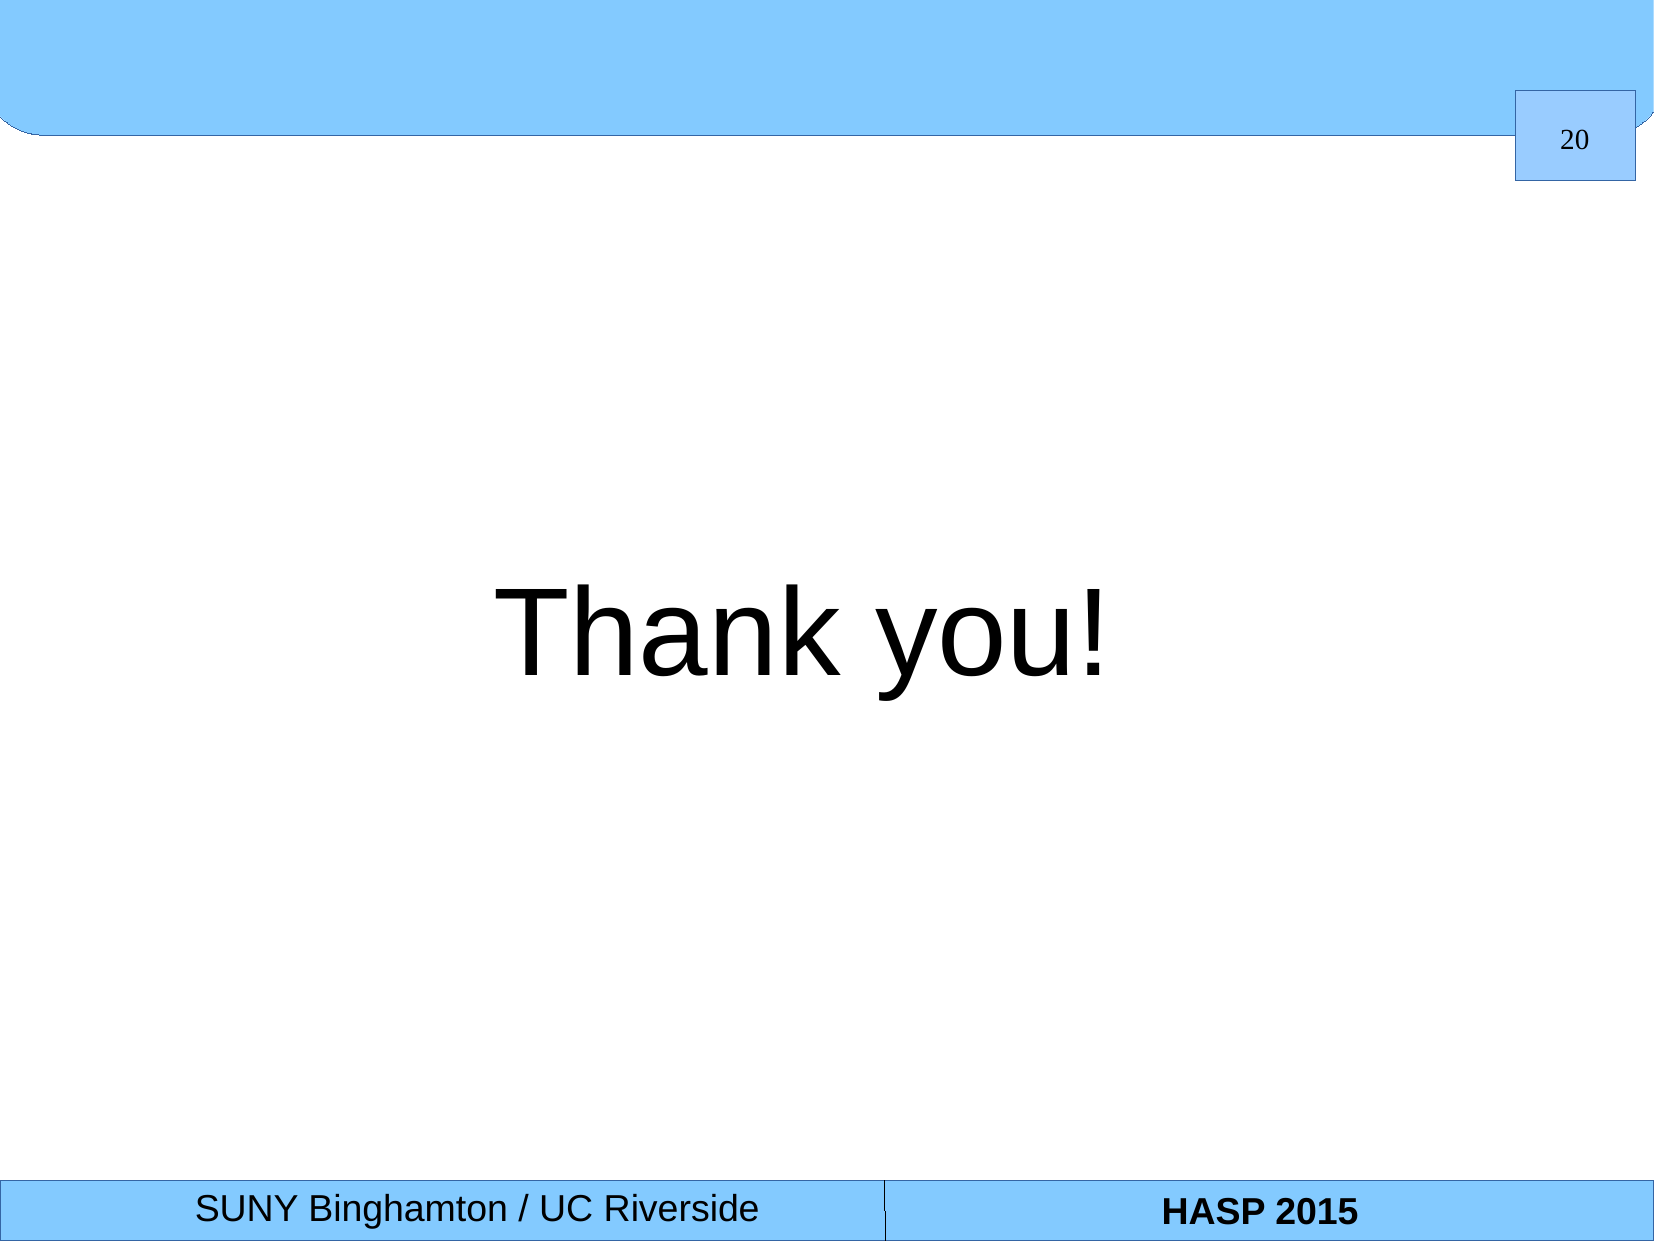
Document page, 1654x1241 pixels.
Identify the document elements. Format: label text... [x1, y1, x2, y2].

text_box [1515, 120, 1636, 166]
text_box Thank you! [165, 555, 1441, 710]
